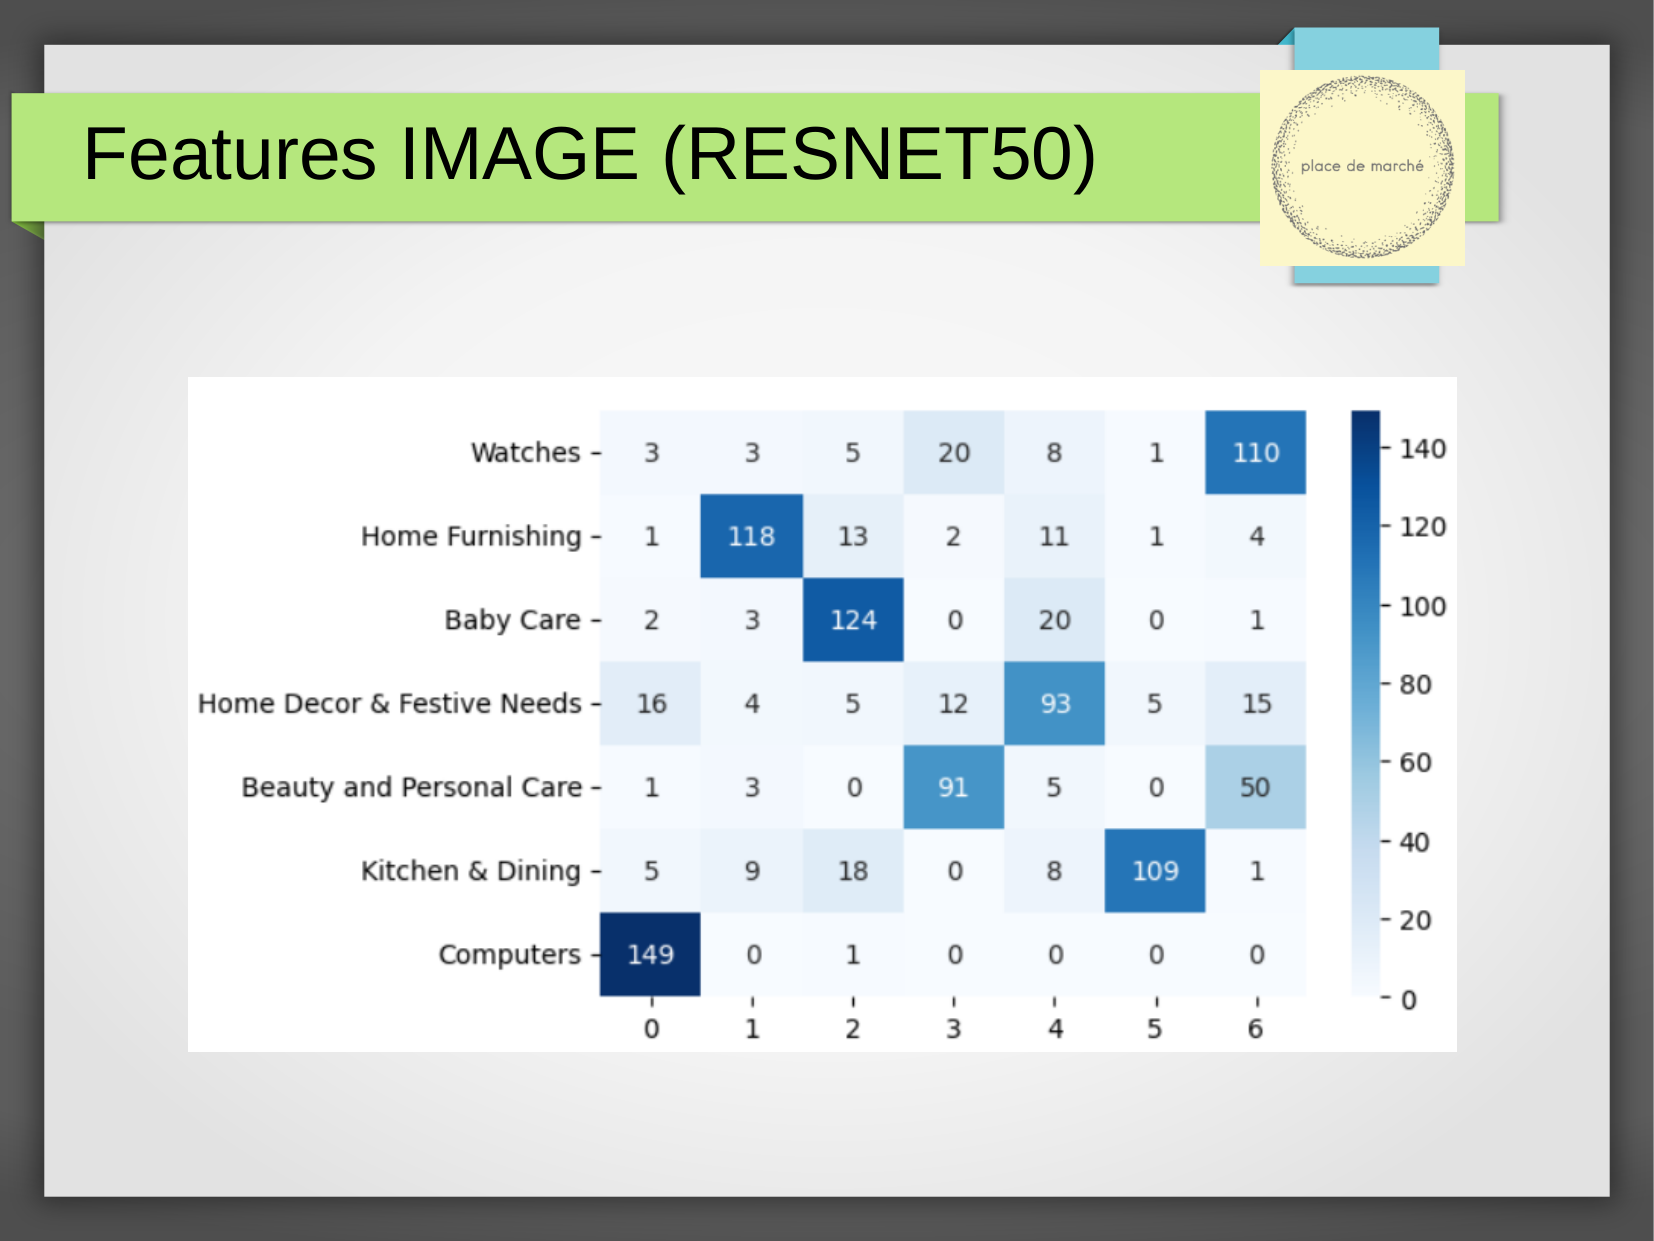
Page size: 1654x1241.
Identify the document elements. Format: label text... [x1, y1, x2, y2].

picture [0, 0, 1654, 1241]
title Features IMAGE (RESNET50) [82, 94, 1260, 213]
